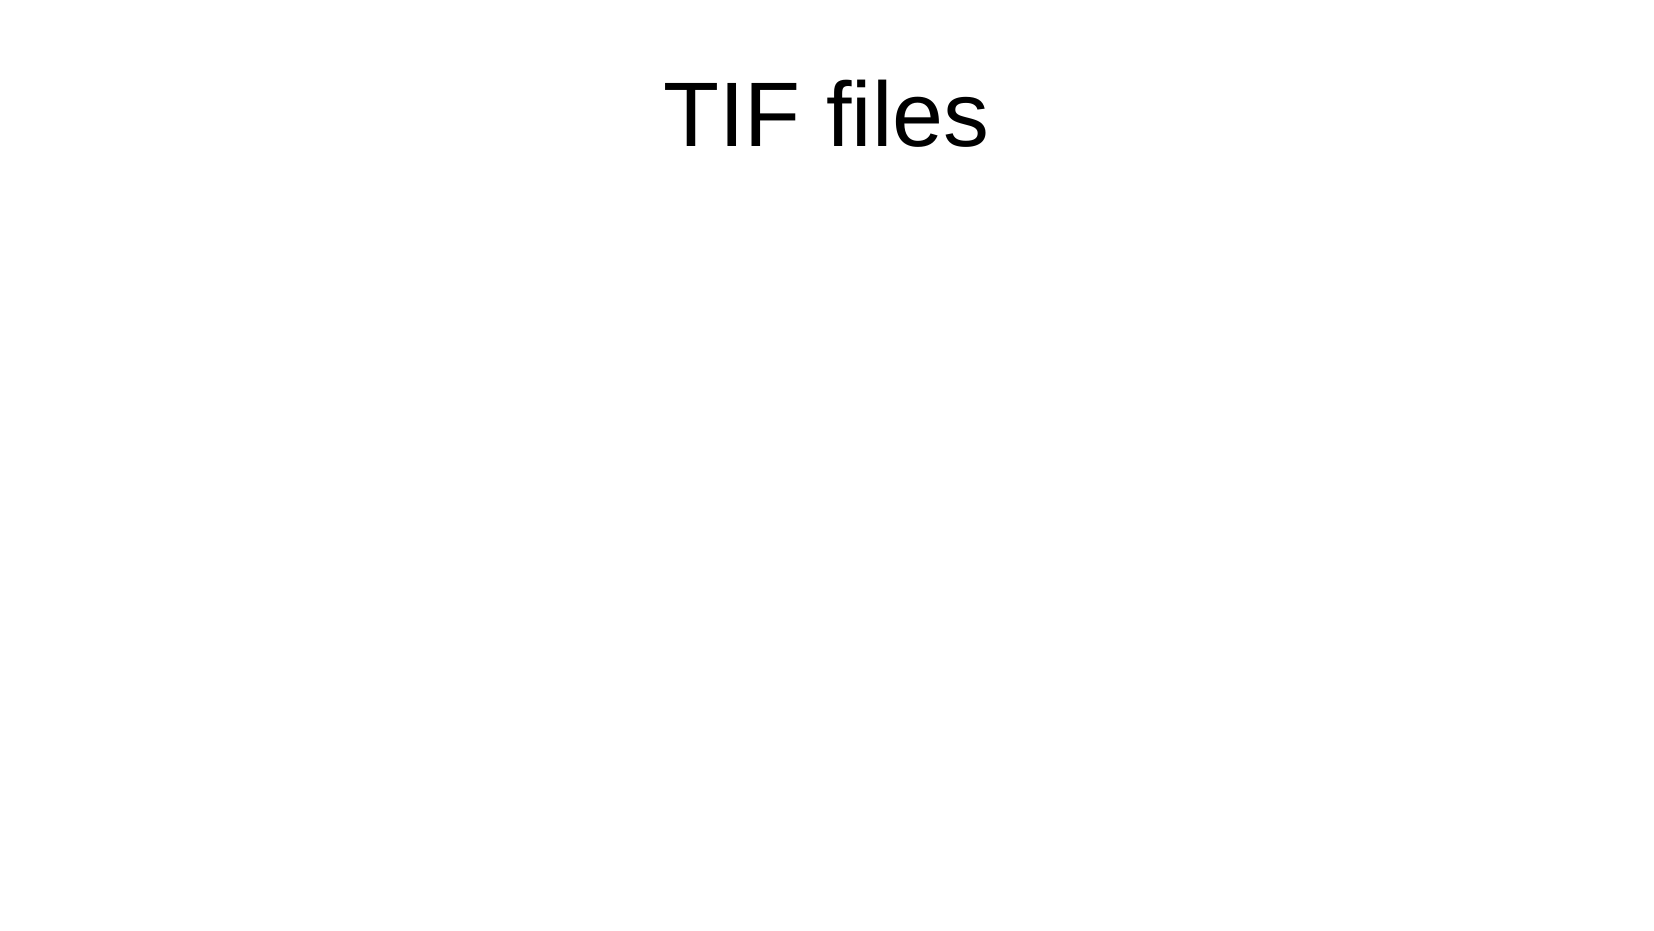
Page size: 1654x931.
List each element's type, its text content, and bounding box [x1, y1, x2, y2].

title TIF files [82, 37, 1571, 193]
